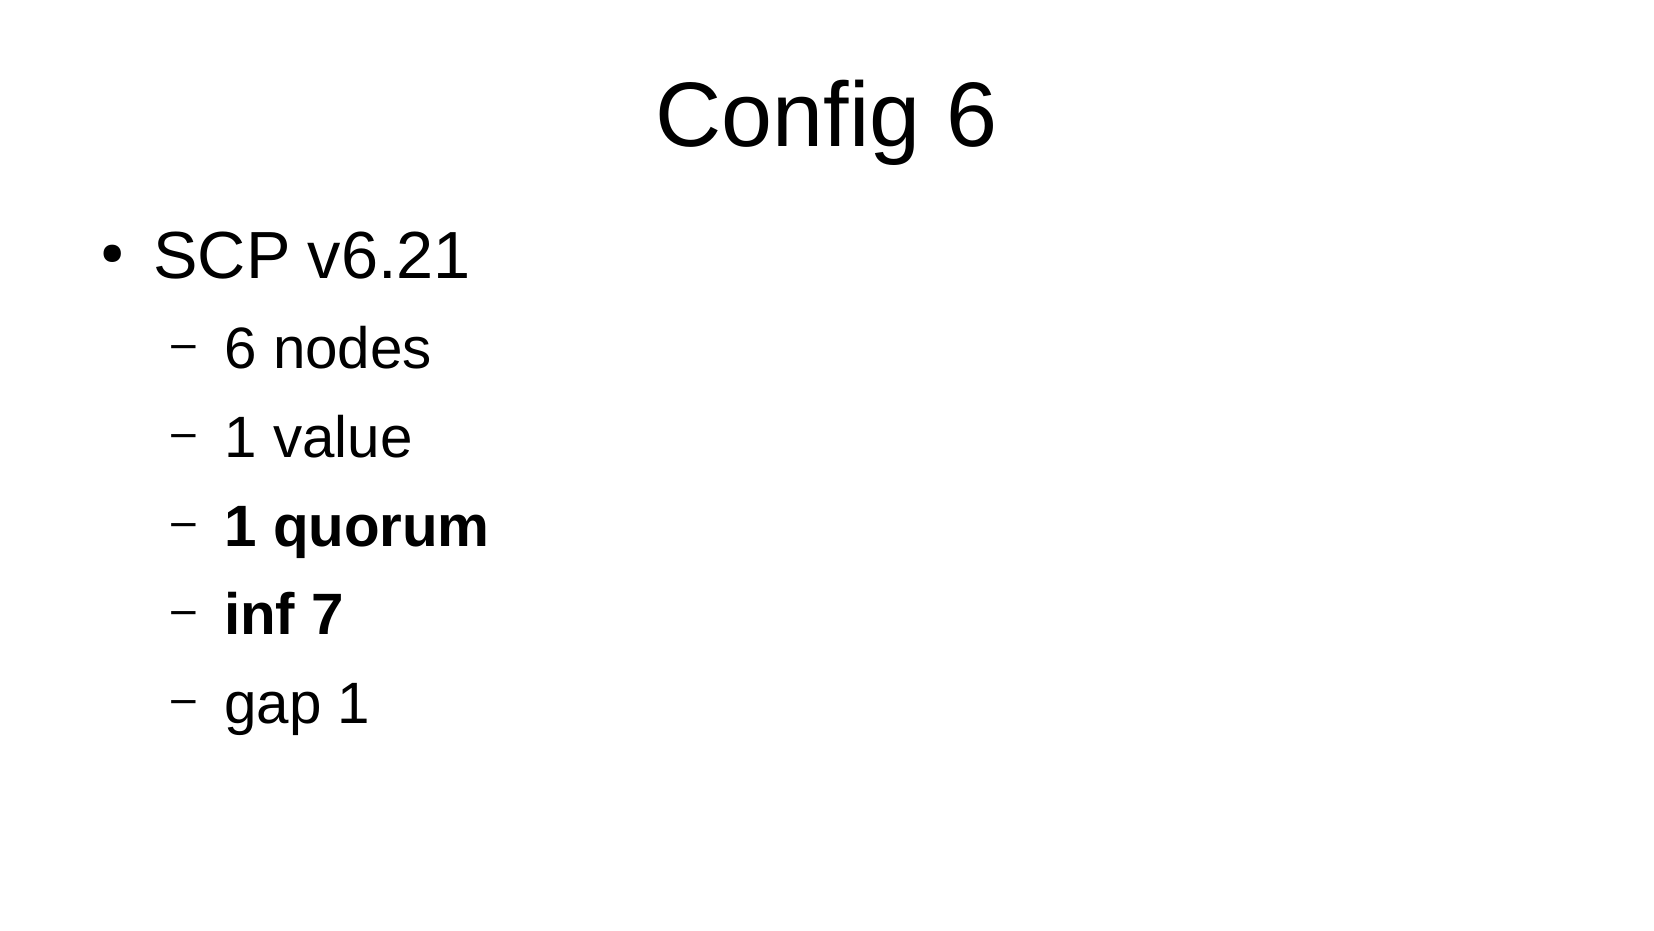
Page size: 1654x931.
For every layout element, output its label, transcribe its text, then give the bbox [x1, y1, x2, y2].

title Config 6 [82, 37, 1571, 193]
list SCP v6.21 6 nodes 1 value 1 quorum inf 7 gap 1 [82, 217, 1571, 758]
